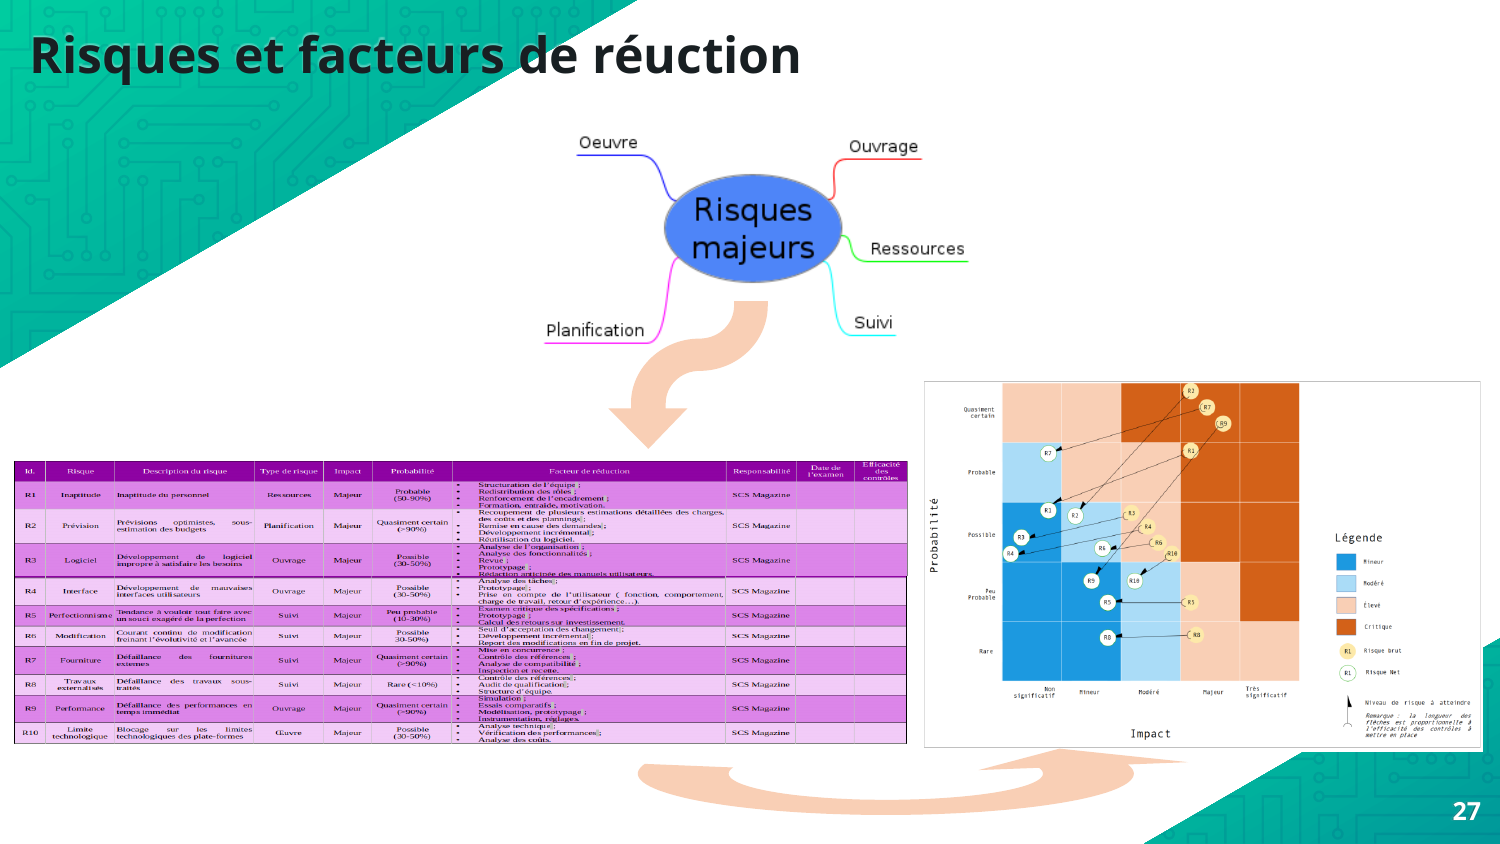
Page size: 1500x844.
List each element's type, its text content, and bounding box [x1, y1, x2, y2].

picture [921, 377, 1483, 752]
picture [11, 459, 910, 745]
text_box [608, 301, 768, 449]
title Risques et facteurs de réuction [29, 29, 1249, 88]
slide_number <numéro> [1391, 779, 1482, 844]
picture [460, 112, 1004, 357]
text_box [637, 748, 1189, 815]
